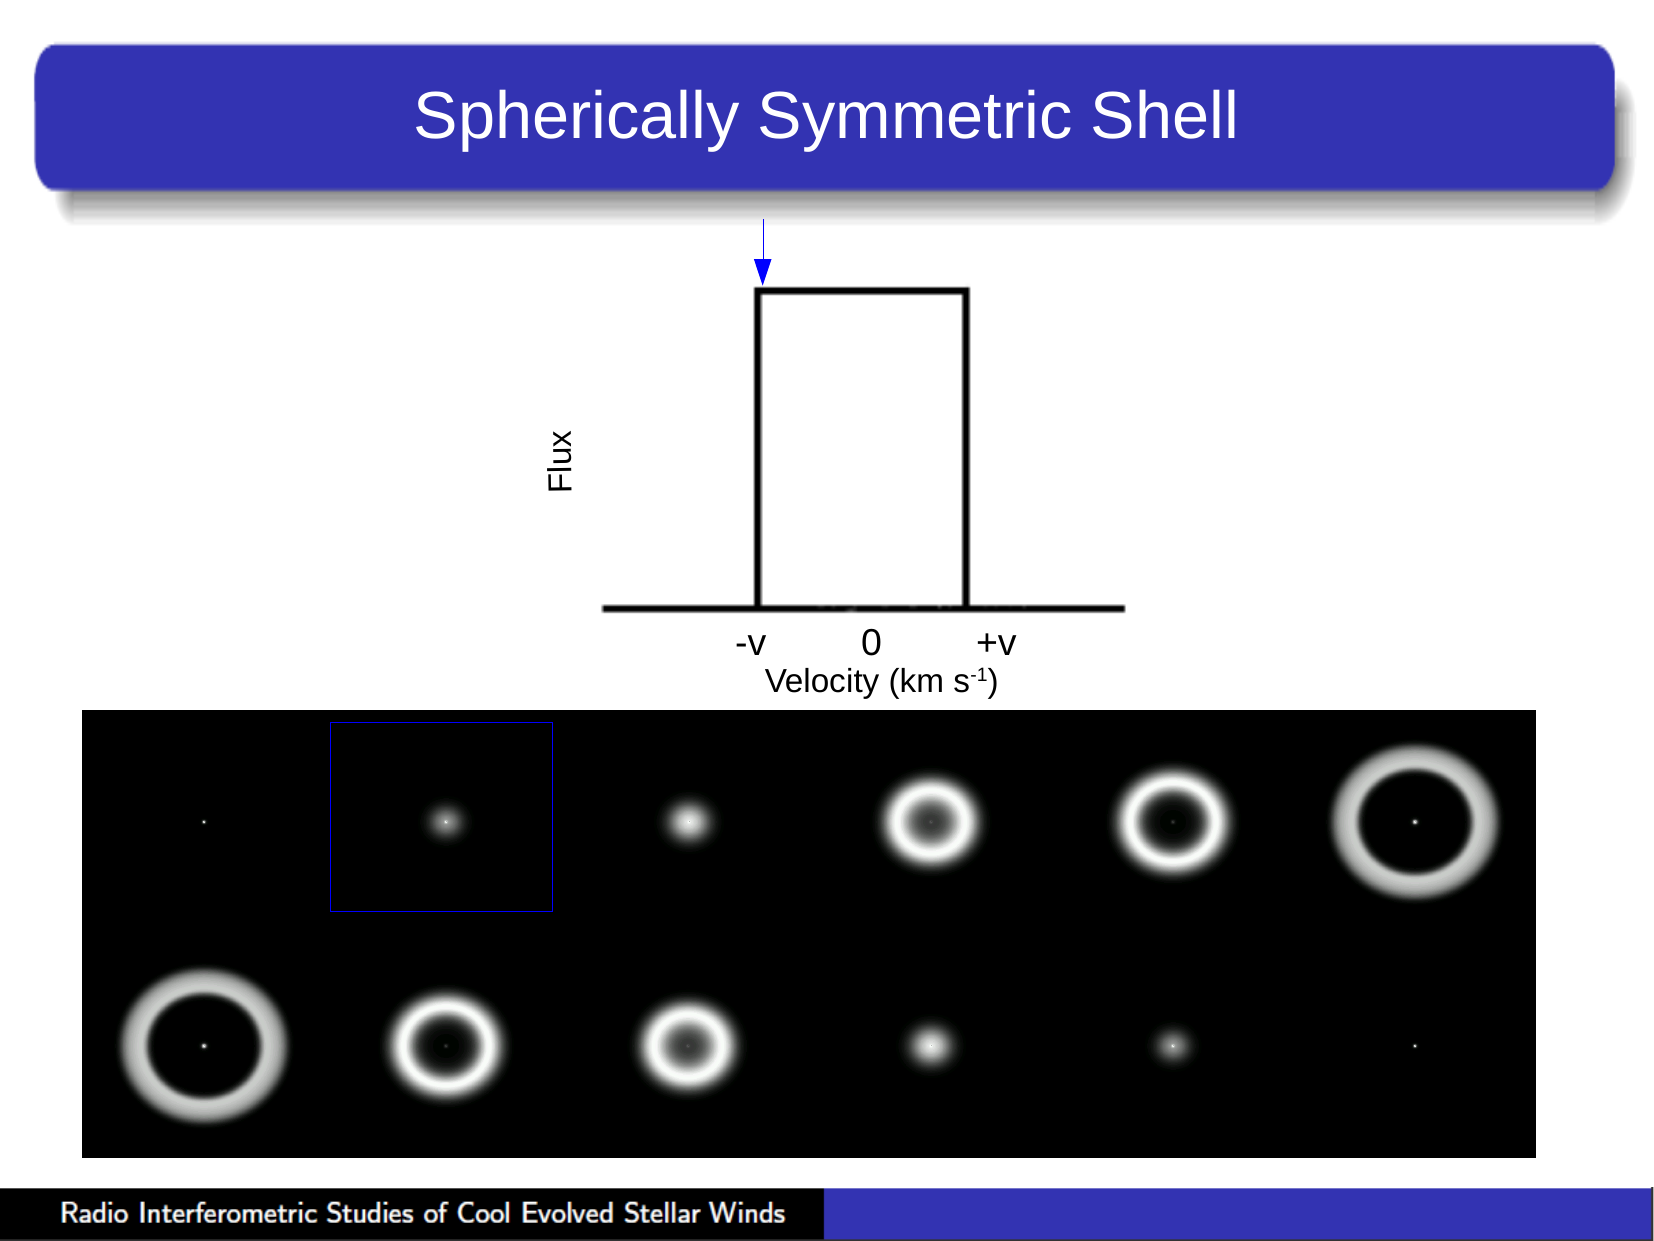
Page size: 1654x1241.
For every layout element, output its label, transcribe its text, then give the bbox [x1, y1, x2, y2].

text_box -v 0 +v [720, 614, 1105, 671]
text_box Spherically Symmetric Shell [59, 70, 1595, 236]
picture [0, 1187, 1654, 1241]
picture [590, 258, 1243, 621]
picture [82, 710, 1536, 1158]
picture [23, 29, 1648, 237]
text_box Flux [531, 324, 587, 509]
text_box Velocity (km s-1) [750, 671, 1075, 709]
